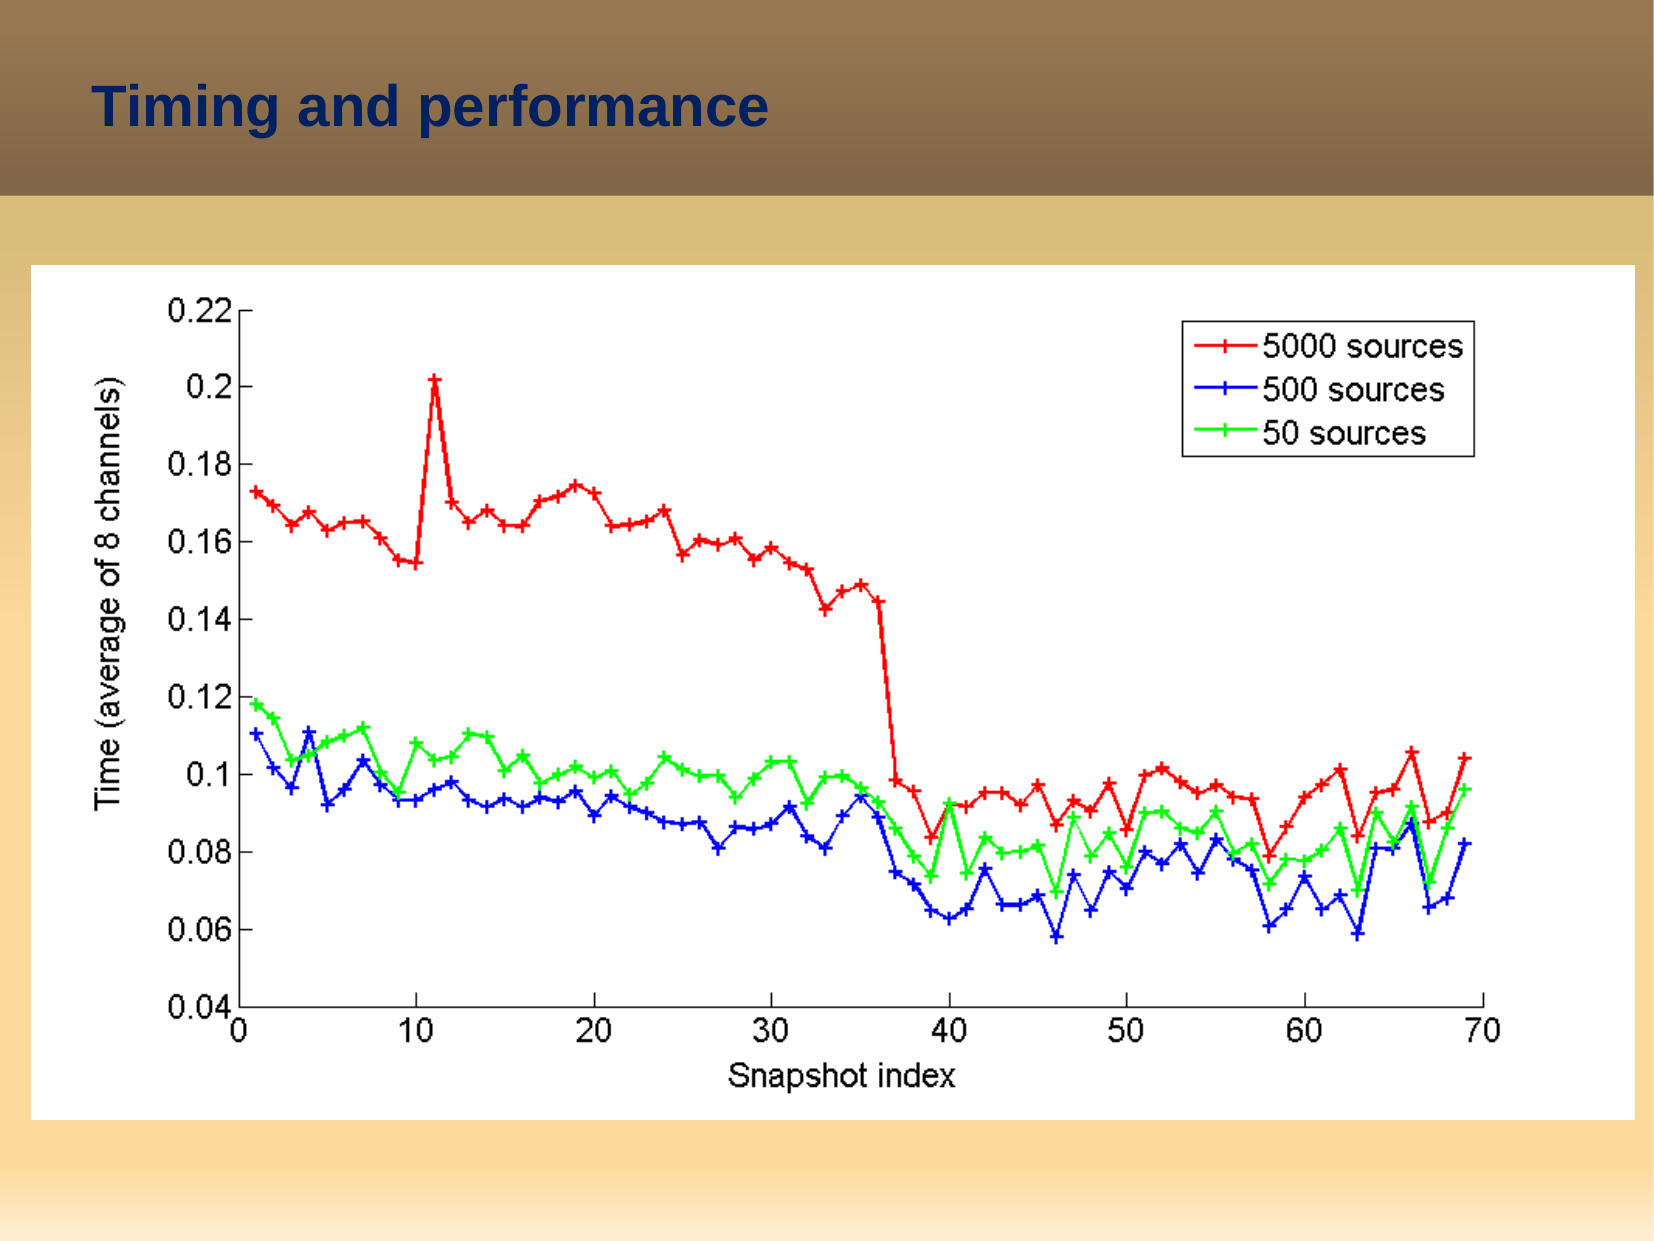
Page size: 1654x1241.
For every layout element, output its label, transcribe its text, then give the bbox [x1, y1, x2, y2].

picture [0, 0, 1654, 1241]
title Timing and performance [76, 0, 1565, 208]
